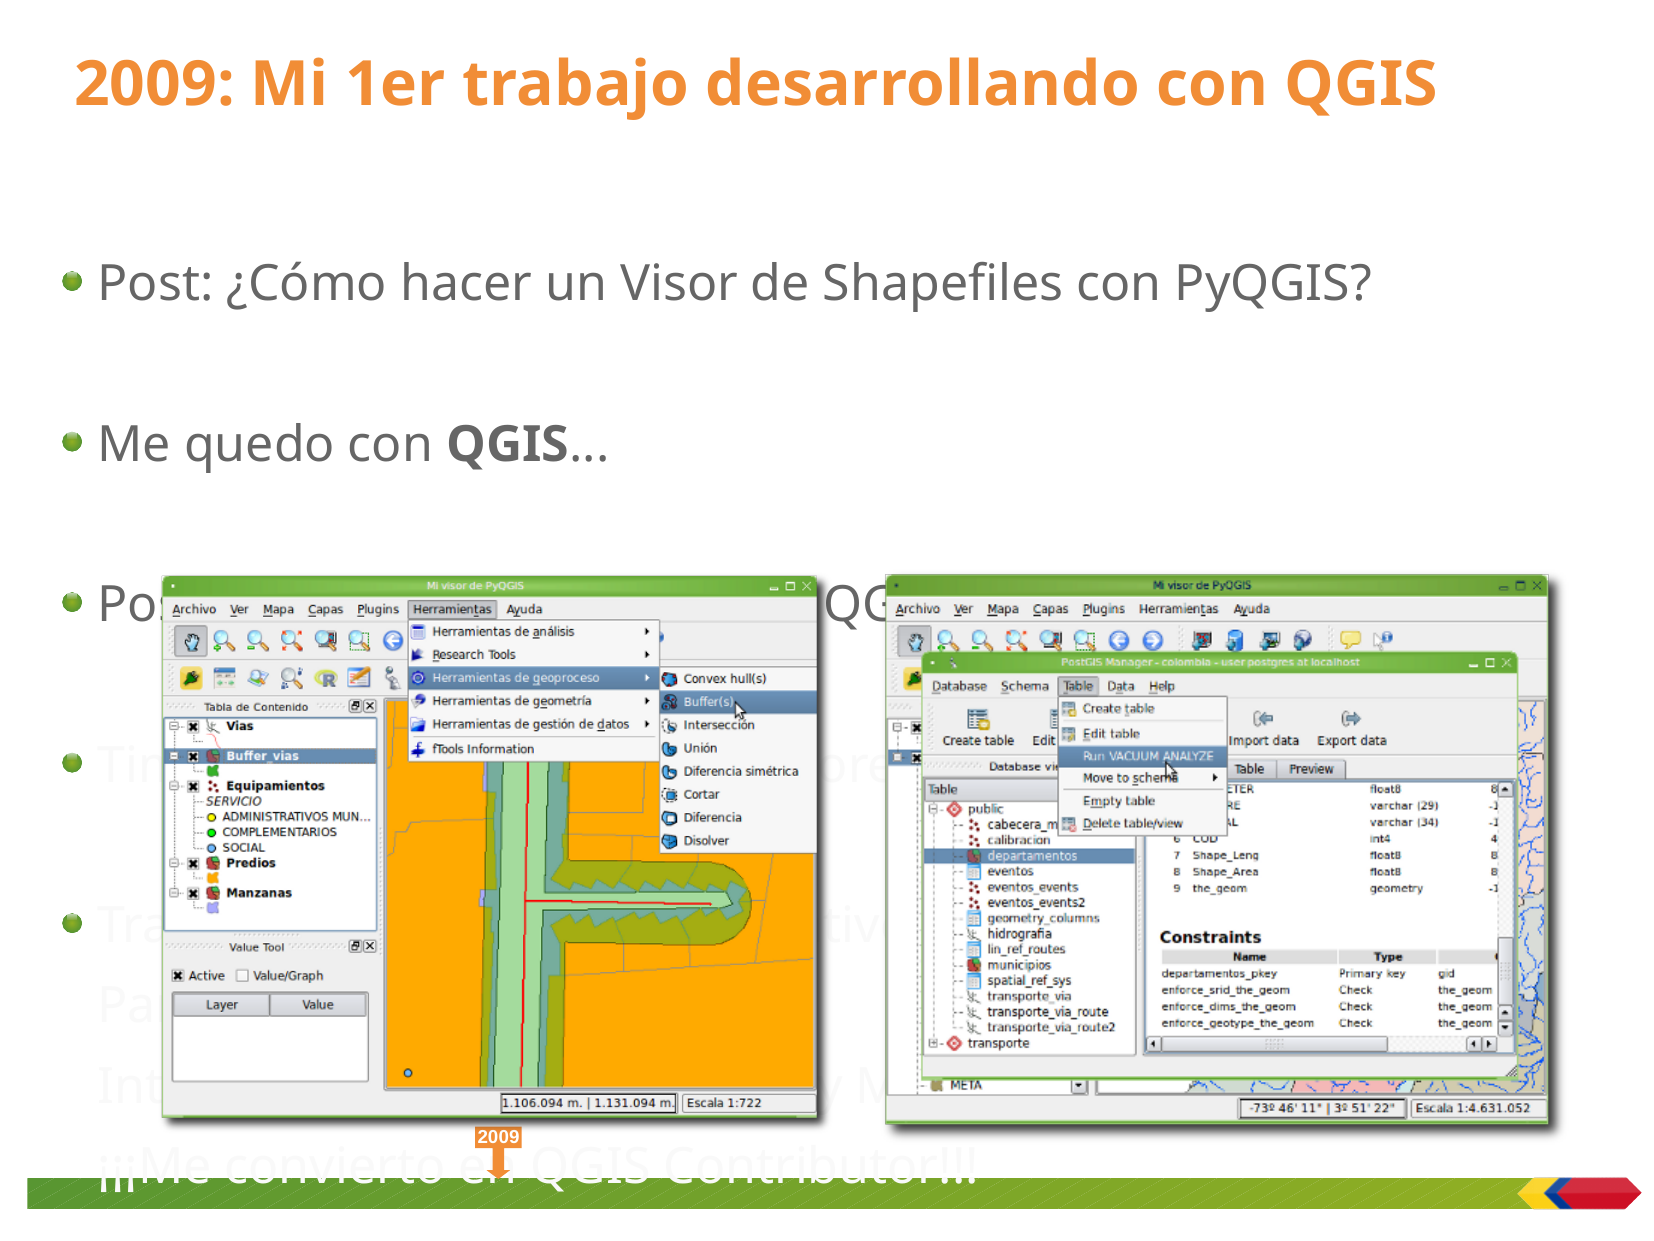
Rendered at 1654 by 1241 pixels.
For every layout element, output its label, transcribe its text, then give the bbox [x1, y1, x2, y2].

text_box Post: ¿Cómo hacer un Visor de Shapefiles con PyQGIS? Me quedo con QGIS... Post: ¿Cómo cargar plugins de QGIS a mi Visor? Tim Sutton lleva mi trabajo al core Trabajo: App para Usos Alternativos de Suelos Parches de SVN para QGIS Interacción con Martin Dobias y Marco Hungetobler ¡¡¡Me convierto en QGIS Contributor!!! [46, 159, 1605, 1118]
picture [156, 570, 835, 1136]
picture [878, 567, 1642, 1241]
text_box [27, 1178, 1532, 1209]
title 2009: Mi 1er trabajo desarrollando con QGIS [74, 45, 1599, 118]
text_box 2009 [475, 1136, 522, 1179]
